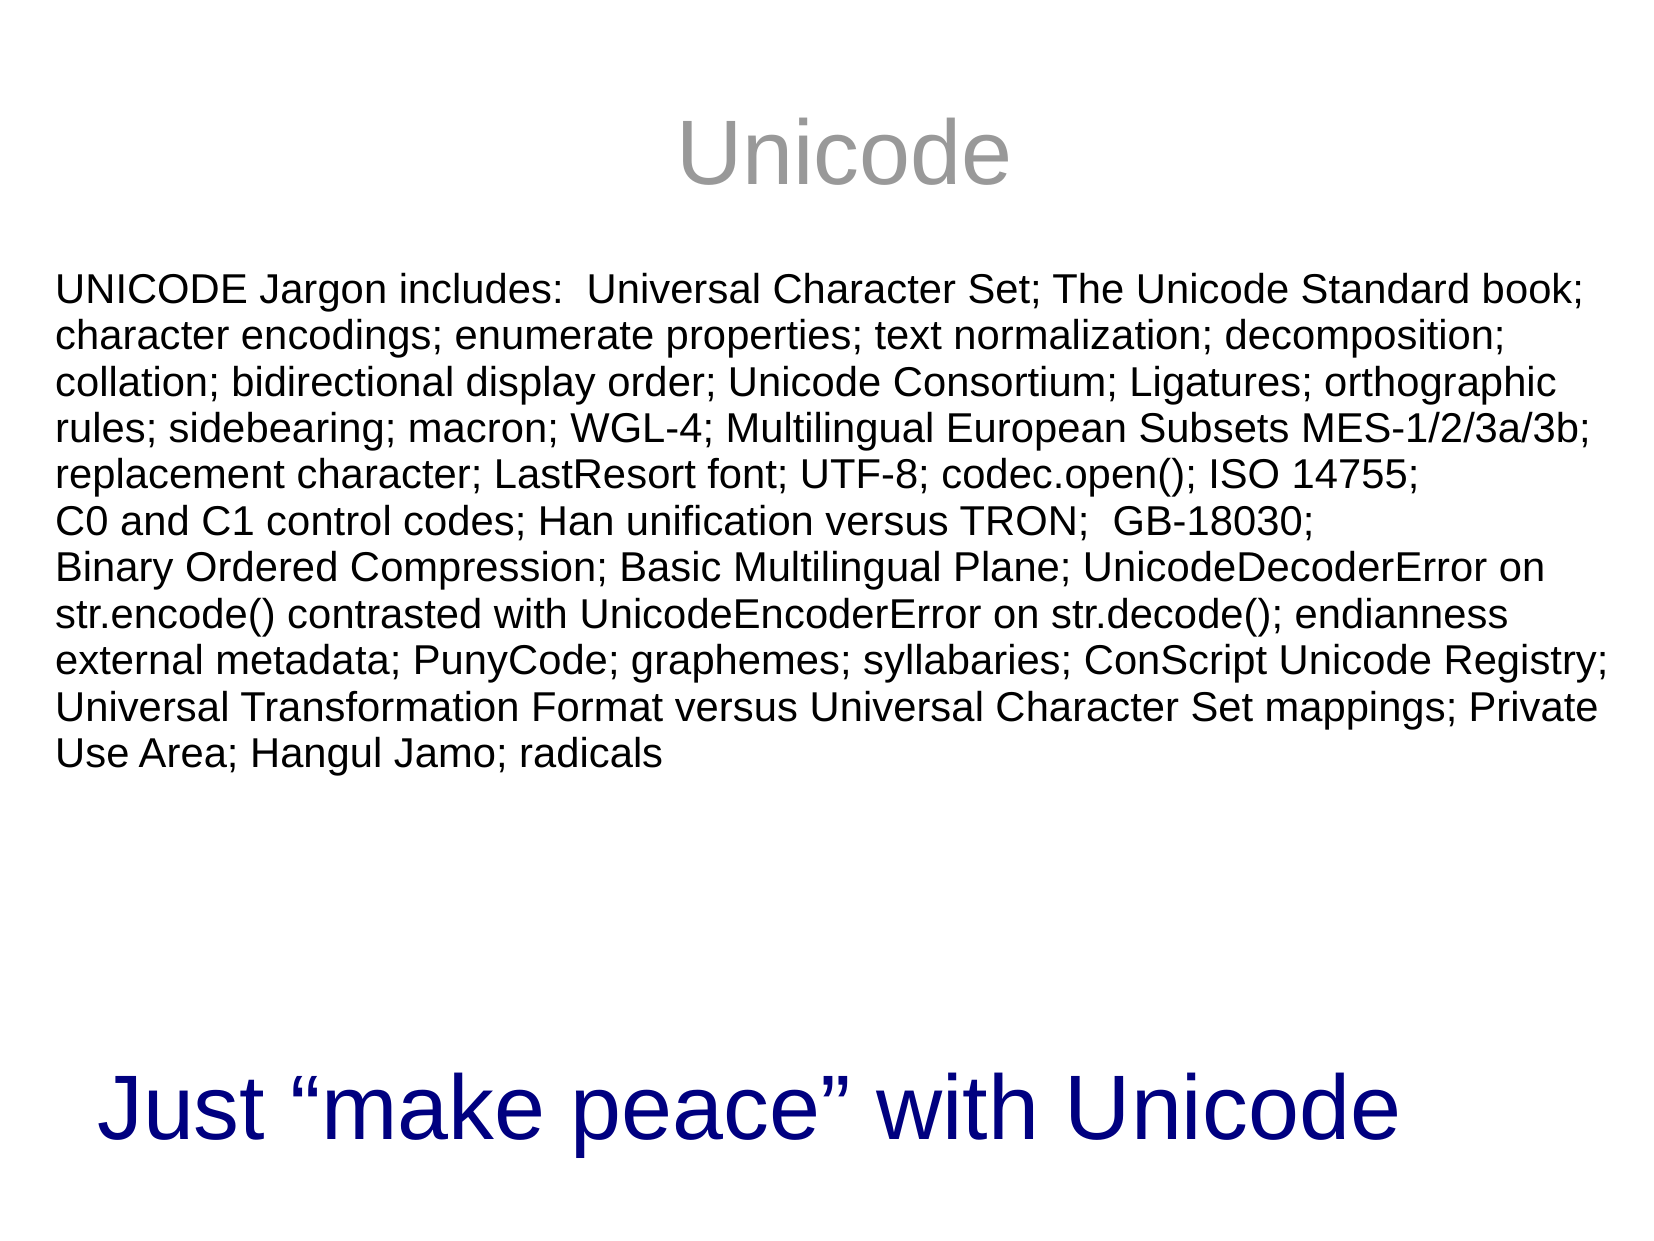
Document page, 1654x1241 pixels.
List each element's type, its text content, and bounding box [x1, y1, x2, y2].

title Unicode [82, 49, 1571, 257]
list Just “make peace” with Unicode [79, 1056, 1568, 1241]
text_box UNICODE Jargon includes: Universal Character Set; The Unicode Standard book; character encodings; enumerate properties; text normalization; decomposition; collation; bidirectional display order; Unicode Consortium; Ligatures; orthographic rules; sidebearing; macron; WGL-4; Multilingual European Subsets MES-1/2/3a/3b; replacement character; LastResort font; UTF-8; codec.open(); ISO 14755; C0 and C1 control codes; Han unification versus TRON; GB-18030; Binary Ordered Compression; Basic Multilingual Plane; UnicodeDecoderError on str.encode() contrasted with UnicodeEncoderError on str.decode(); endianness external metada ta; PunyCode; graphemes; syllabaries; ConScript Unicode Registry; Universal Transformation Format versus Universal Character Set mappings; Private Use Area; Hangul Jamo; radicals [40, 257, 1647, 1012]
